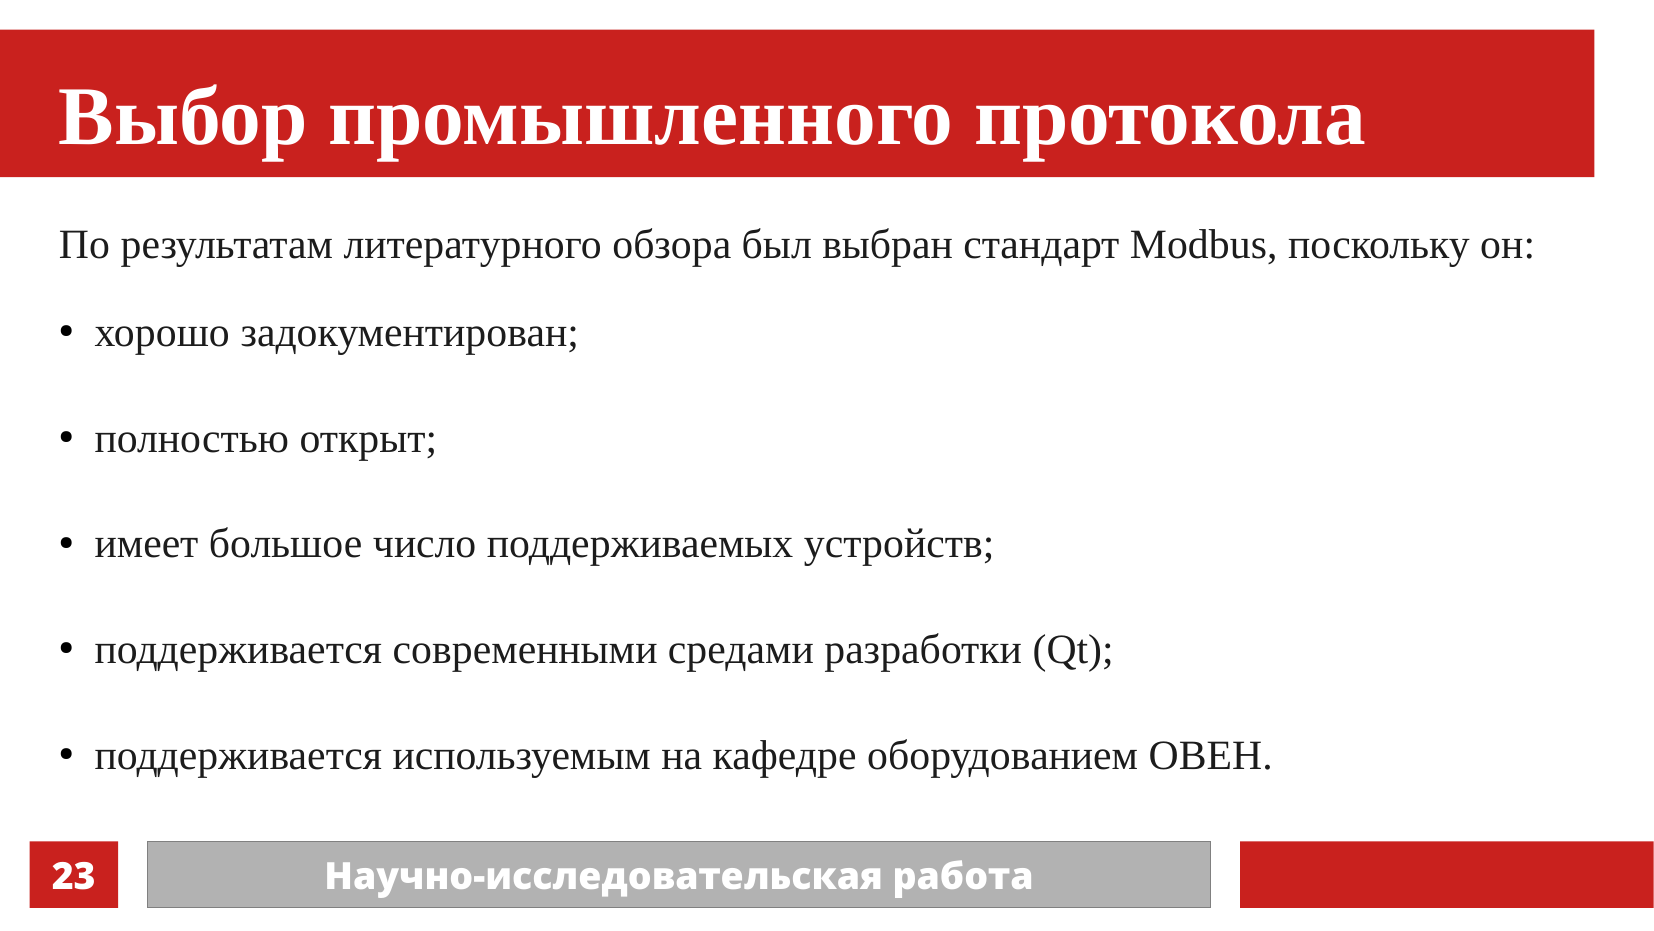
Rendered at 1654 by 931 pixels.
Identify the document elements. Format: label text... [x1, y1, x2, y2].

list По результатам литературного обзора был выбран стандарт Modbus, поскольку он: хорошо задокументирован; полностью открыт; имеет большое число поддерживаемых устройств; поддерживается современными средами разработки (Qt); поддерживается используемым на кафедре оборудованием ОВЕН. [59, 221, 1565, 798]
title Выбор промышленного протокола [59, 44, 1595, 163]
